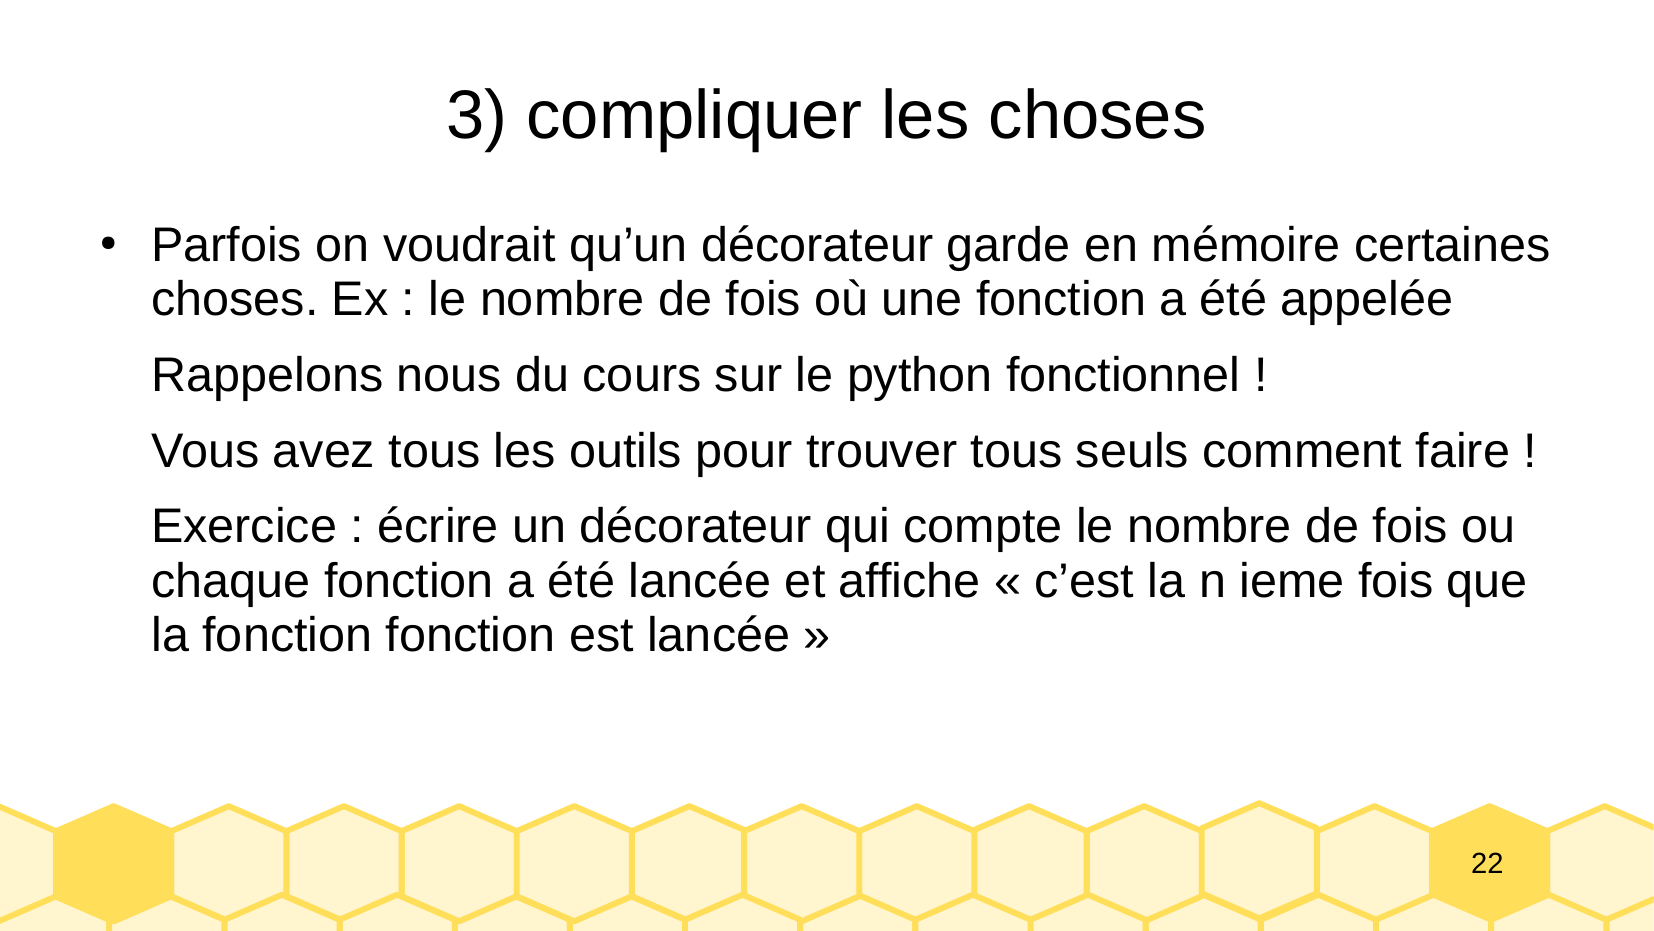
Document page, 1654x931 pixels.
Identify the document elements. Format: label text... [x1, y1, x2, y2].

title 3) compliquer les choses [82, 37, 1571, 193]
list Parfois on voudrait qu’un décorateur garde en mémoire certaines choses. Ex : le nombre de fois où une fonction a été appelée Rappelons nous du cours sur le python fonctionnel ! Vous avez tous les outils pour trouver tous seuls comment faire ! Exercice : écrire un décorateur qui compte le nombre de fois ou chaque fonction a été lancée et affiche « c’est la n ieme fois que la fonction fonction est lancée » [82, 217, 1571, 758]
